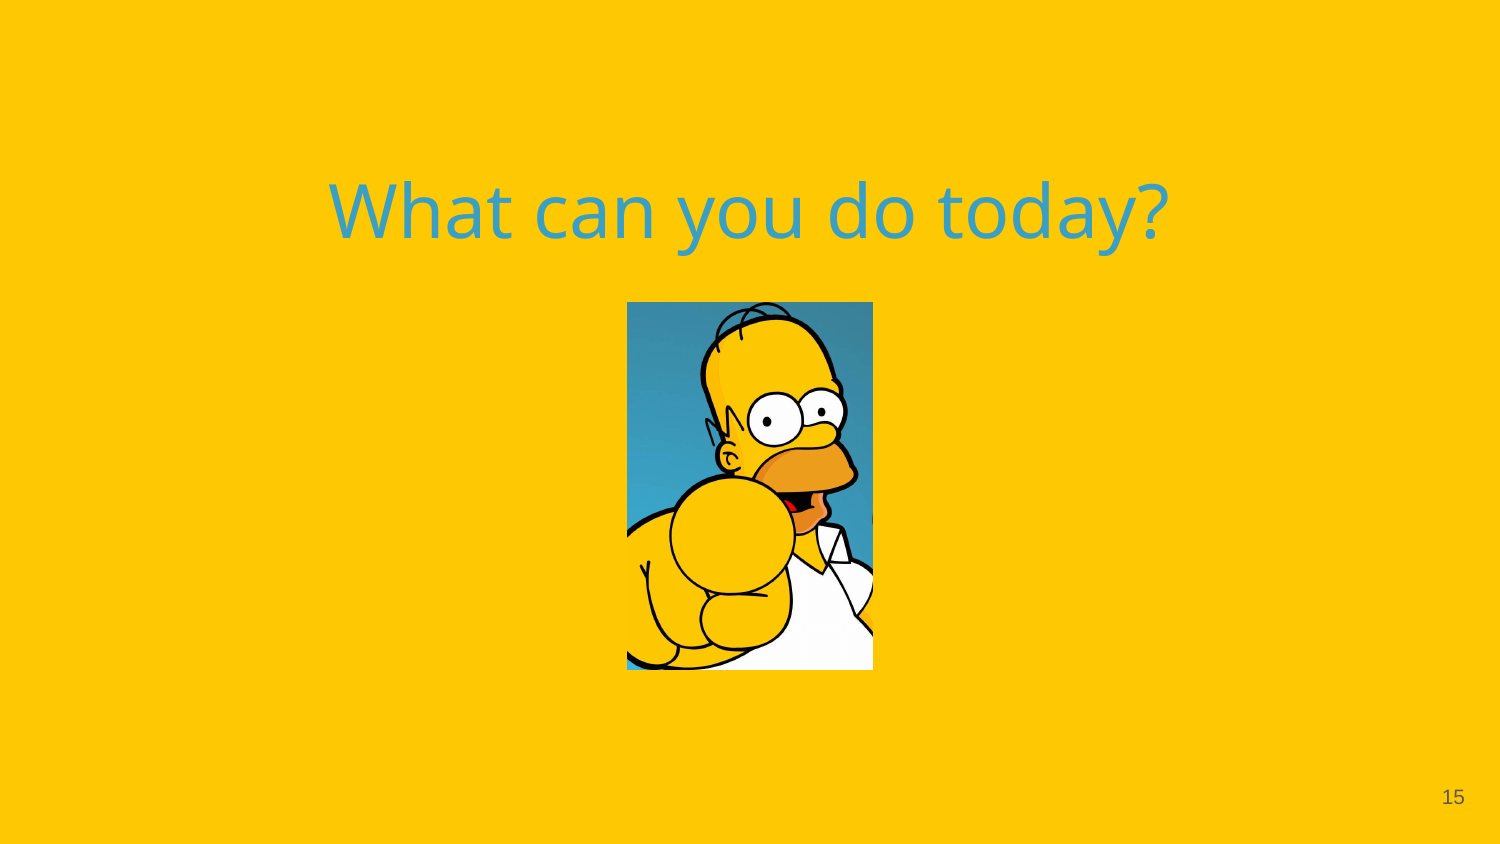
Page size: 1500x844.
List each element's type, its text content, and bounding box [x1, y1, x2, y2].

title What can you do today? [51, 140, 1449, 279]
picture [627, 302, 873, 670]
slide_number <number> [1389, 764, 1480, 830]
